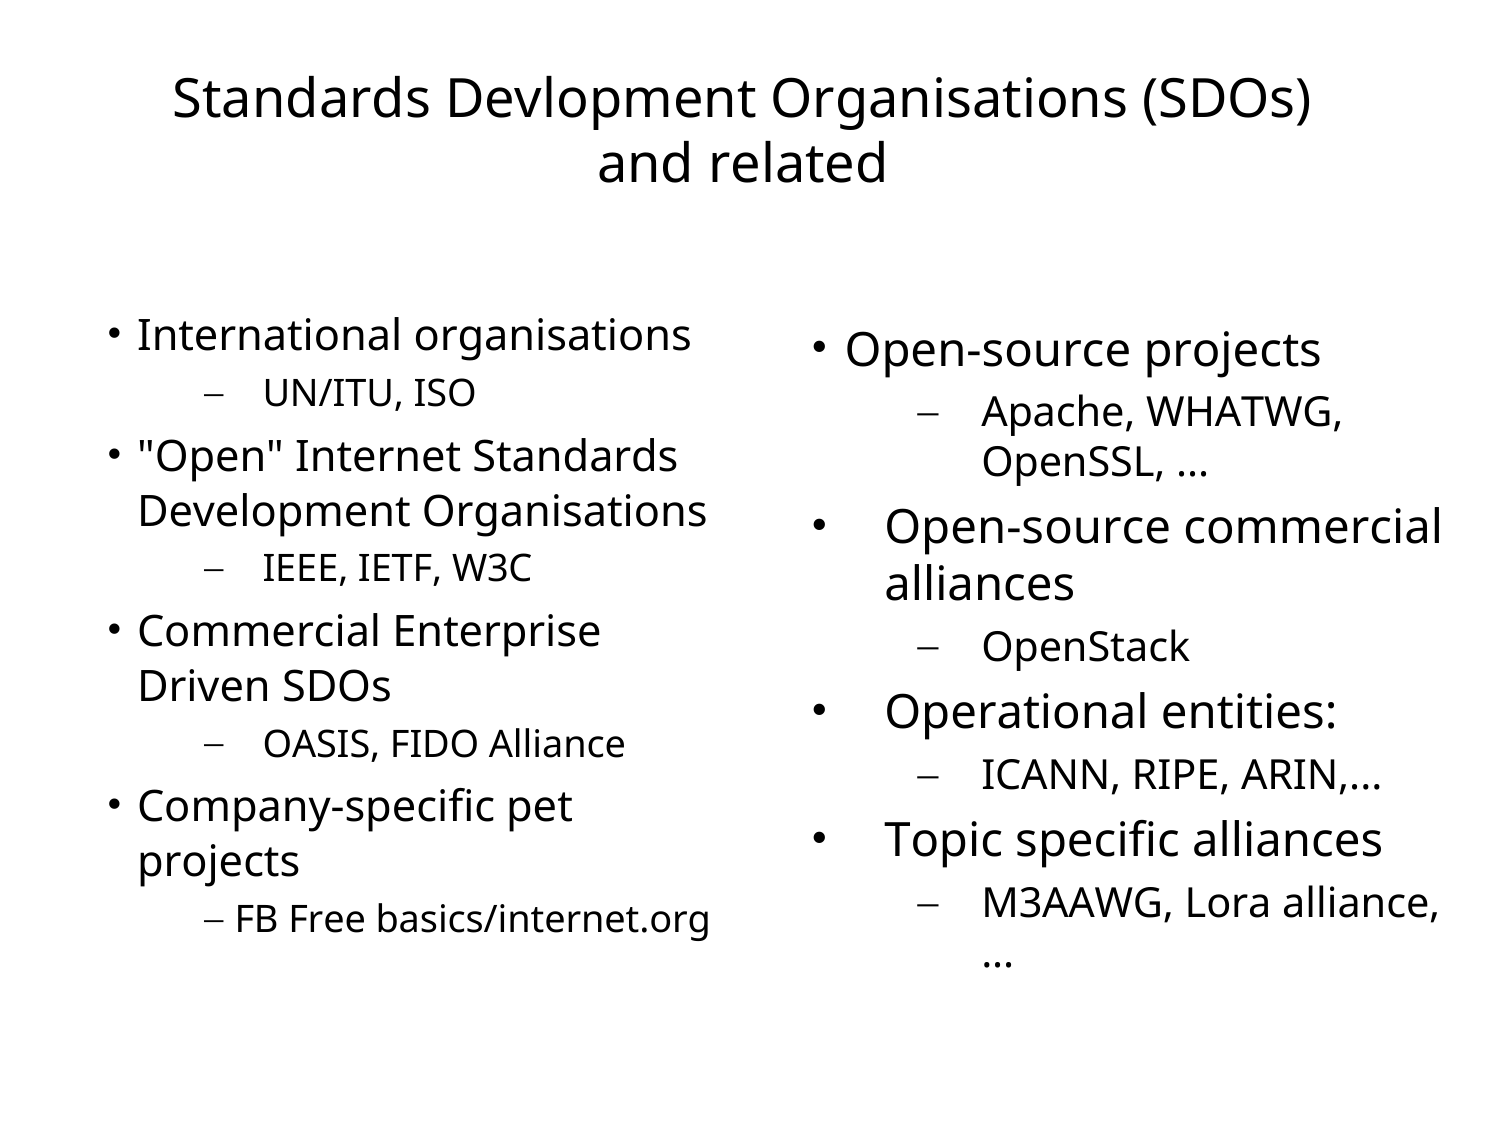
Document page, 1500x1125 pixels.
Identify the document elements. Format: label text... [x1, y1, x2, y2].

title Standards Devlopment Organisations (SDOs) and related [105, 34, 1381, 222]
list Open-source projects Apache, WHATWG, OpenSSL, ... Open-source commercial alliances OpenStack Operational entities: ICANN, RIPE, ARIN,... Topic specific alliances M3AAWG, Lora alliance, ... [811, 318, 1451, 994]
list International organisations UN/ITU, ISO "Open" Internet Standards Development Organisations IEEE, IETF, W3C Commercial Enterprise Driven SDOs OASIS, FIDO Alliance Company-specific pet projects FB Free basics/internet.org [106, 307, 747, 983]
